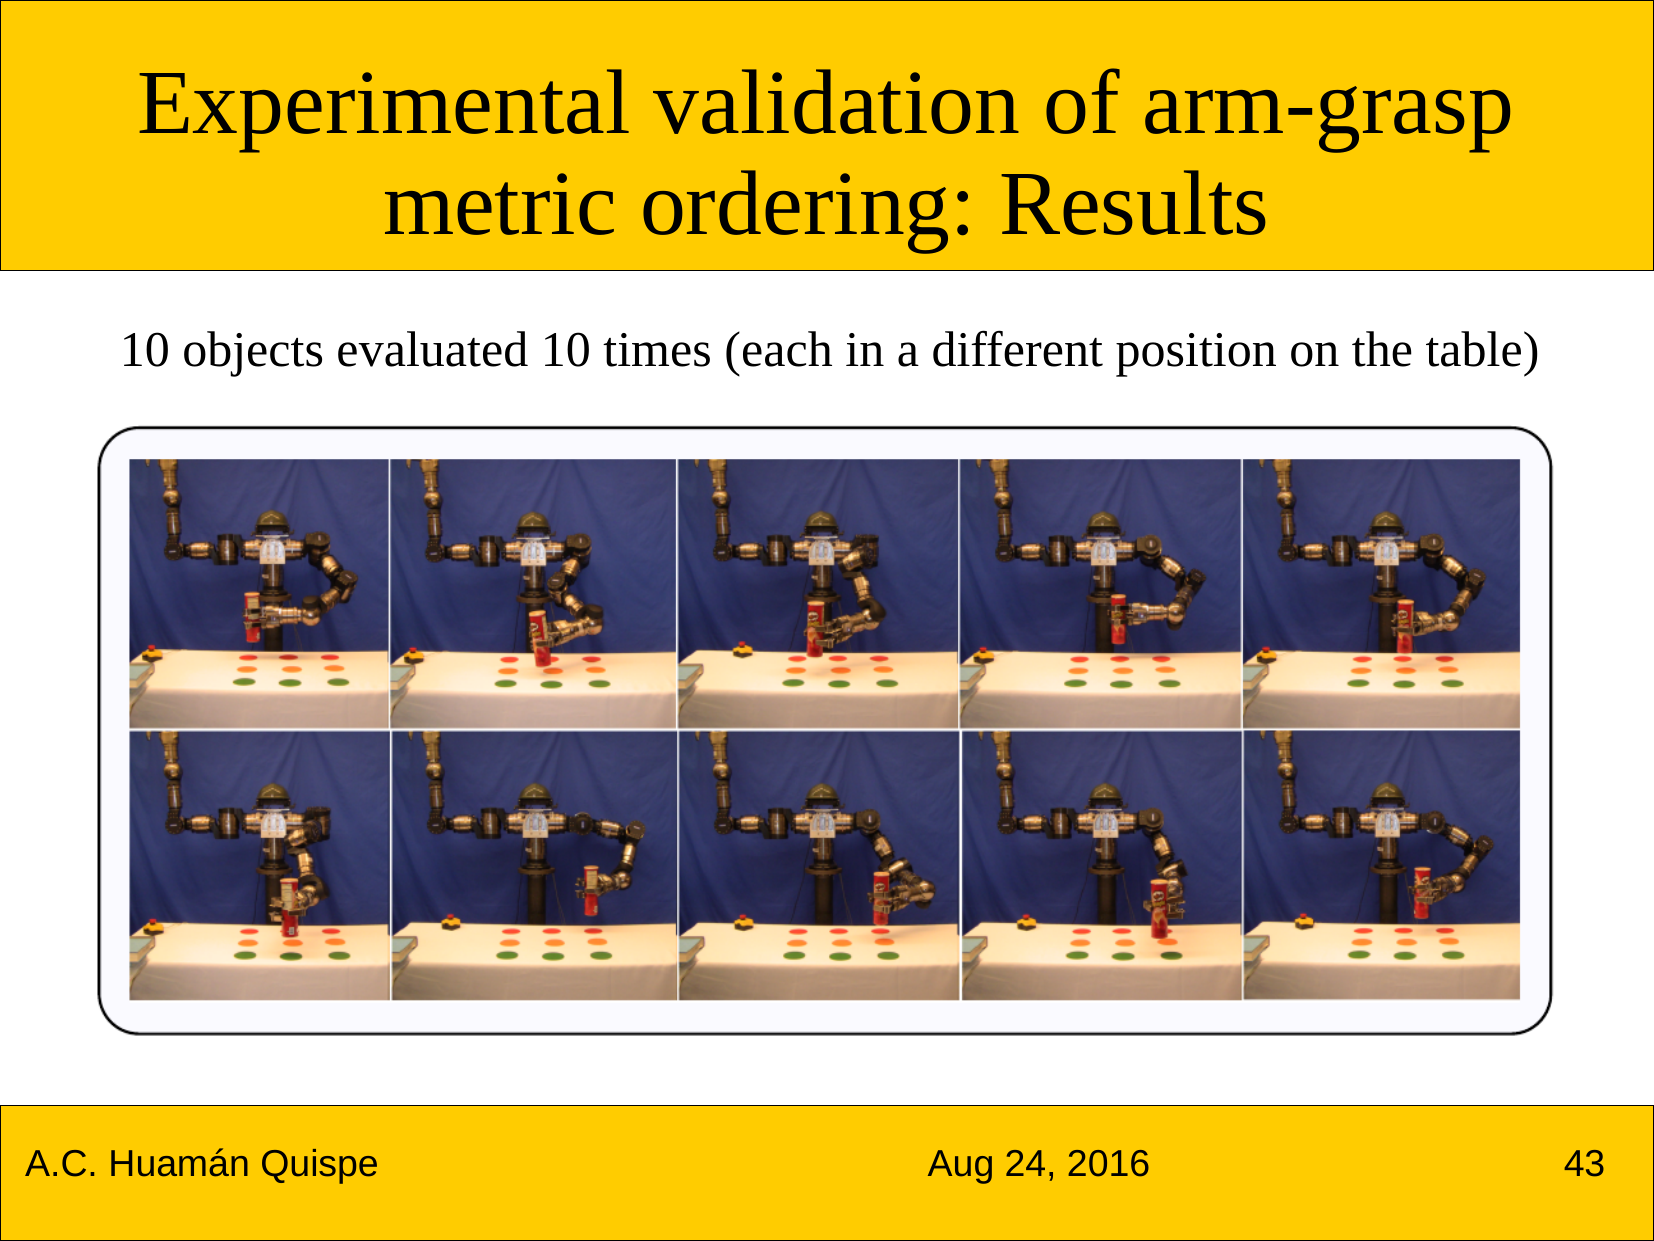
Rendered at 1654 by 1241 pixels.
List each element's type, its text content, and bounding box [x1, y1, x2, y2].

title Experimental validation of arm-grasp metric ordering: Results [82, 49, 1571, 257]
text_box 10 objects evaluated 10 times (each in a different position on the table) [105, 315, 1556, 386]
picture [90, 420, 1561, 1046]
